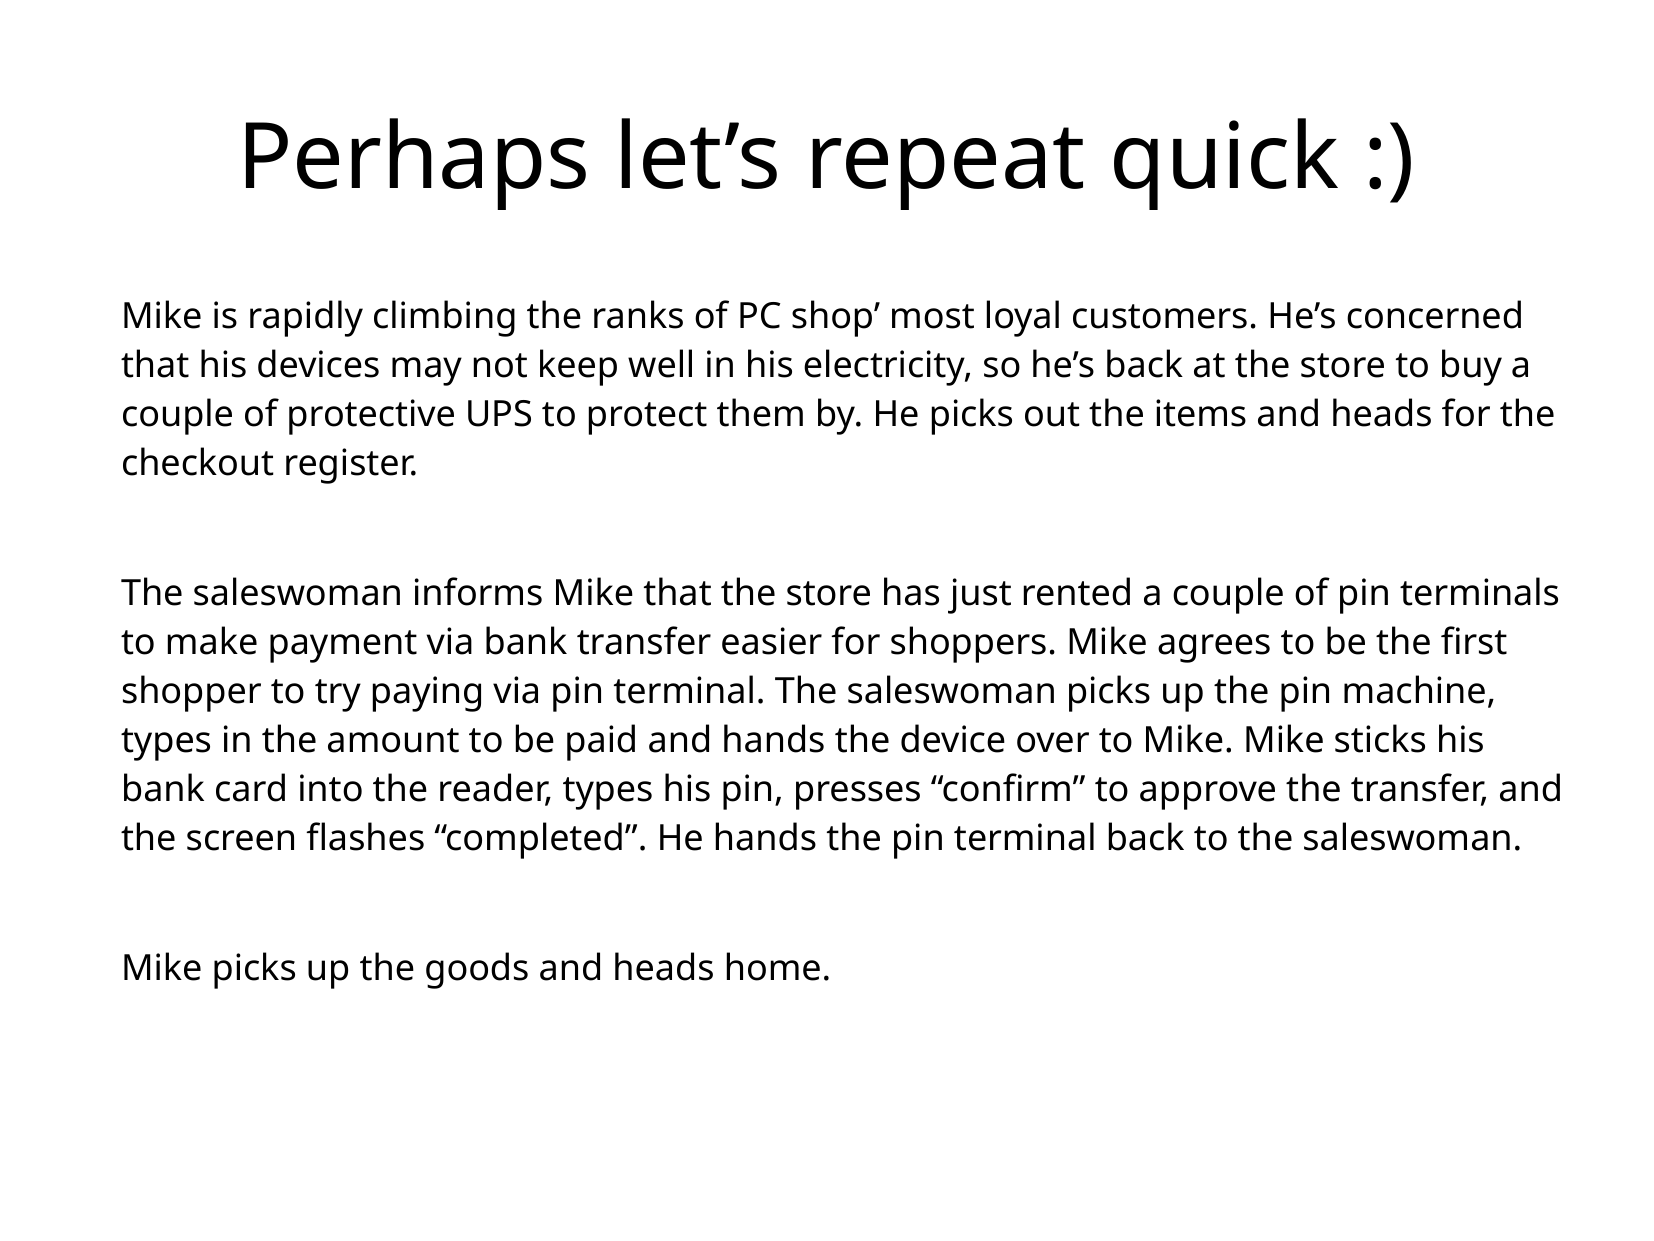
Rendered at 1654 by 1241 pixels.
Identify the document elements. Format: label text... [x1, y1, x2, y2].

title Perhaps let’s repeat quick :) [82, 49, 1571, 257]
list Mike is rapidly climbing the ranks of PC shop’ most loyal customers. He’s concerned that his devices may not keep well in his electricity, so he’s back at the store to buy a couple of protective UPS to protect them by. He picks out the items and heads for the checkout register. The saleswoman informs Mike that the store has just rented a couple of pin terminals to make payment via bank transfer easier for shoppers. Mike agrees to be the first shopper to try paying via pin terminal. The saleswoman picks up the pin machine, types in the amount to be paid and hands the device over to Mike. Mike sticks his bank card into the reader, types his pin, presses “confirm” to approve the transfer, and the screen flashes “completed”. He hands the pin terminal back to the saleswoman. Mike picks up the goods and heads home. [82, 290, 1571, 1010]
